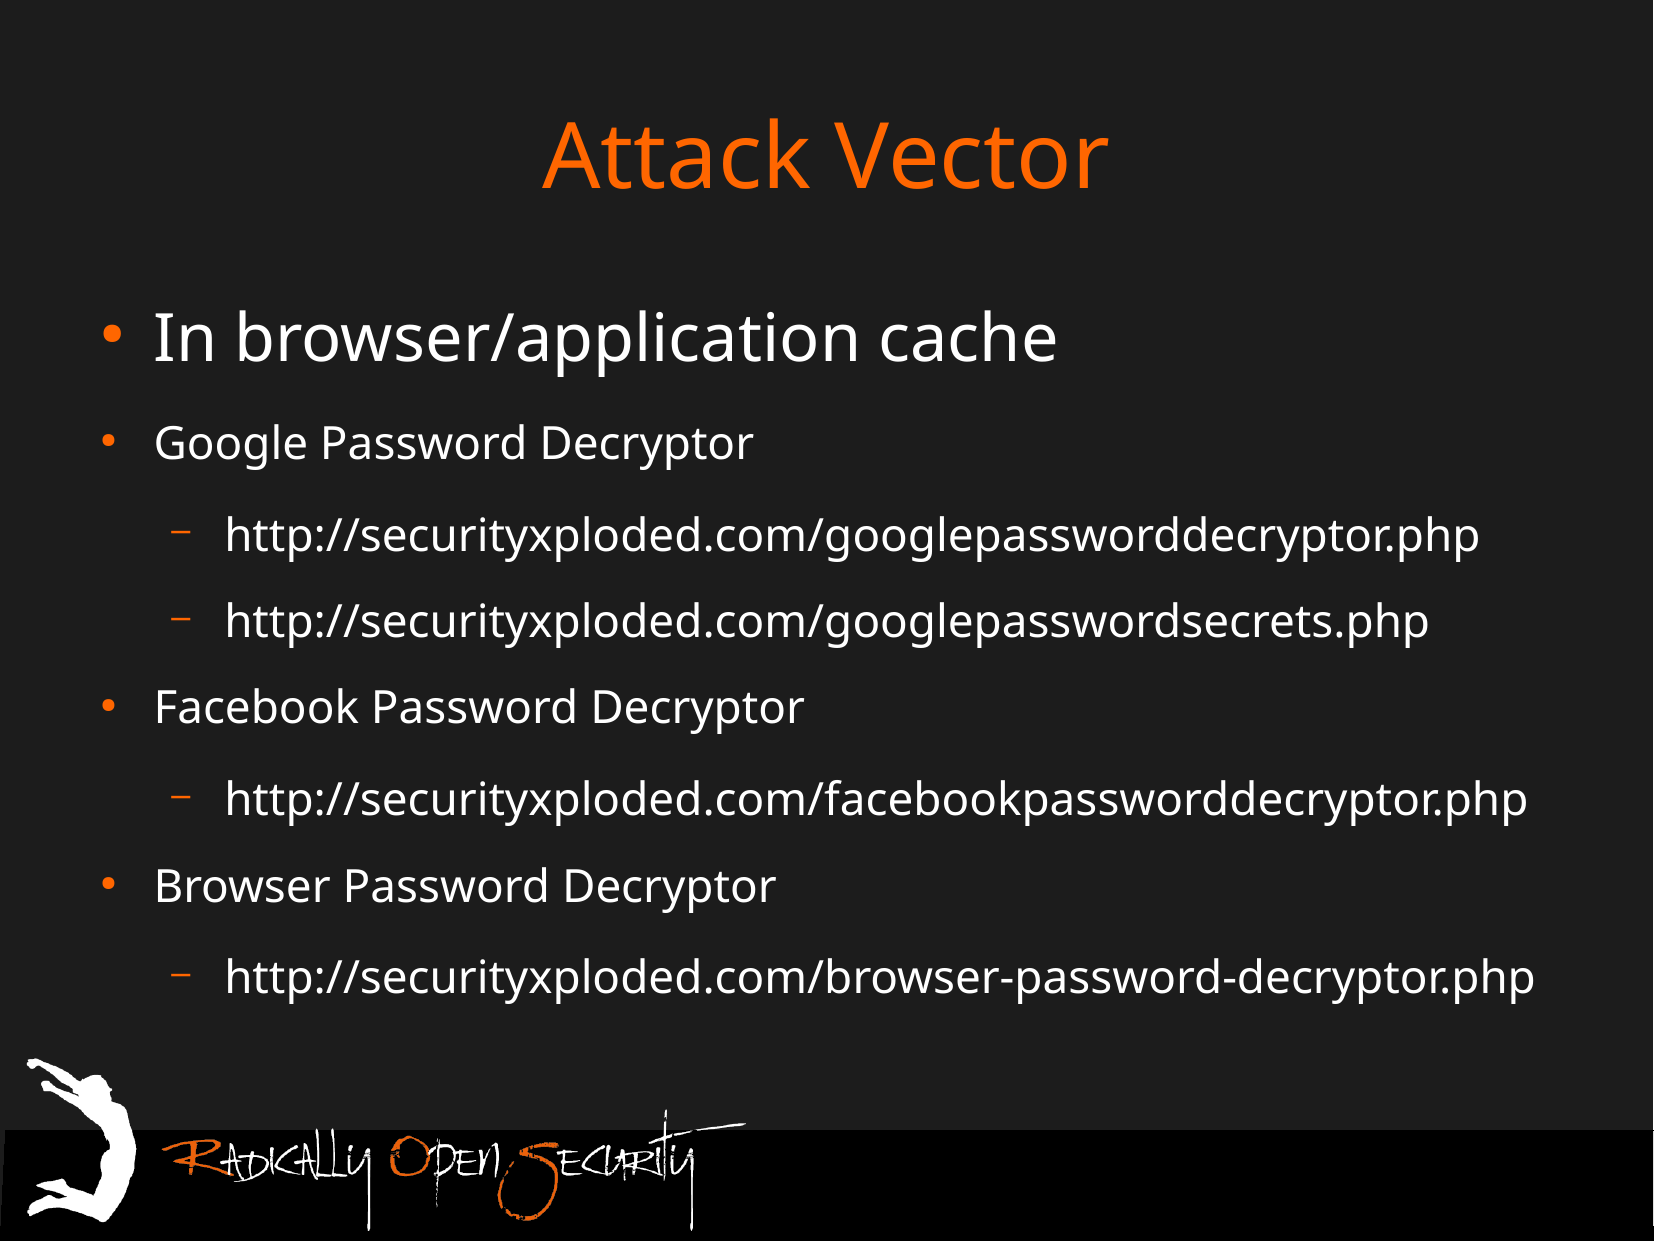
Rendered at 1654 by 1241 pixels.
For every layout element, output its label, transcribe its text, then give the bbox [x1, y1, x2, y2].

list In browser/application cache Google Password Decryptor http://securityxploded.com/googlepassworddecryptor.php http://securityxploded.com/googlepasswordsecrets.php Facebook Password Decryptor http://securityxploded.com/facebookpassworddecryptor.php Browser Password Decryptor http://securityxploded.com/browser-password-decryptor.php [82, 290, 1571, 1039]
picture [0, 1022, 778, 1241]
title Attack Vector [82, 49, 1571, 257]
